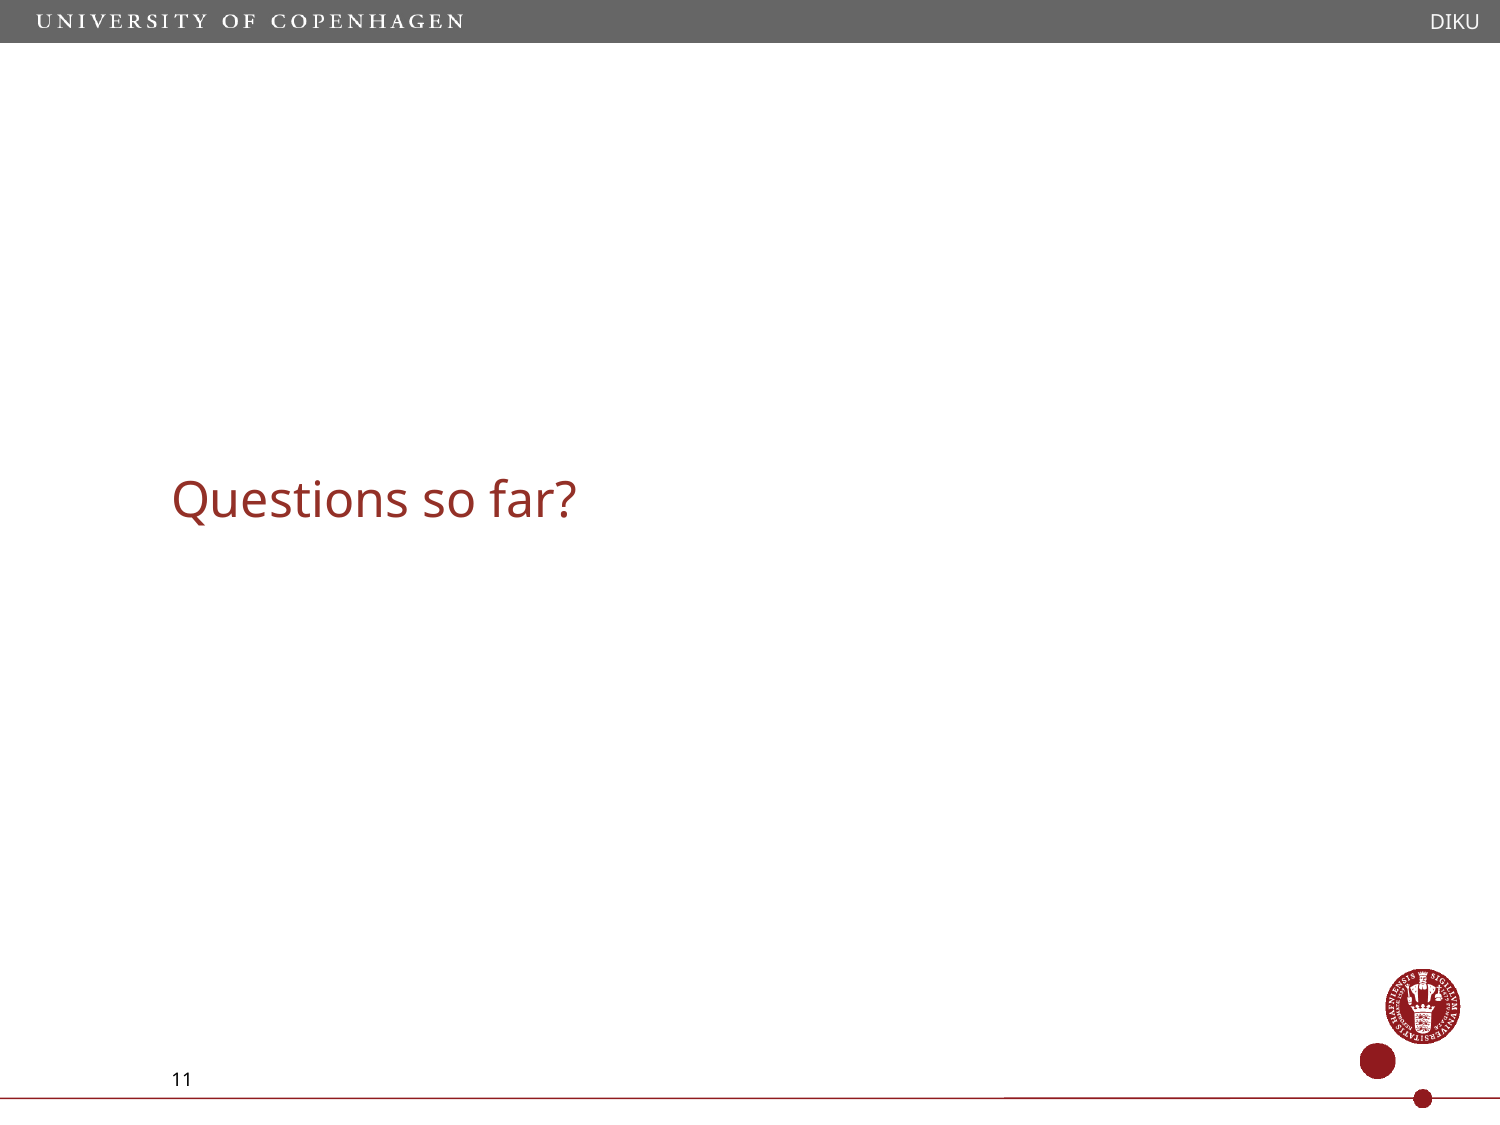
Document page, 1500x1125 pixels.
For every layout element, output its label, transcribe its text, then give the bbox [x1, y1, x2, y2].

text_box Questions so far? [171, 432, 1329, 528]
text_box <number> [171, 1067, 522, 1092]
picture [0, 910, 1500, 1122]
text_box DIKU [469, 0, 1495, 43]
